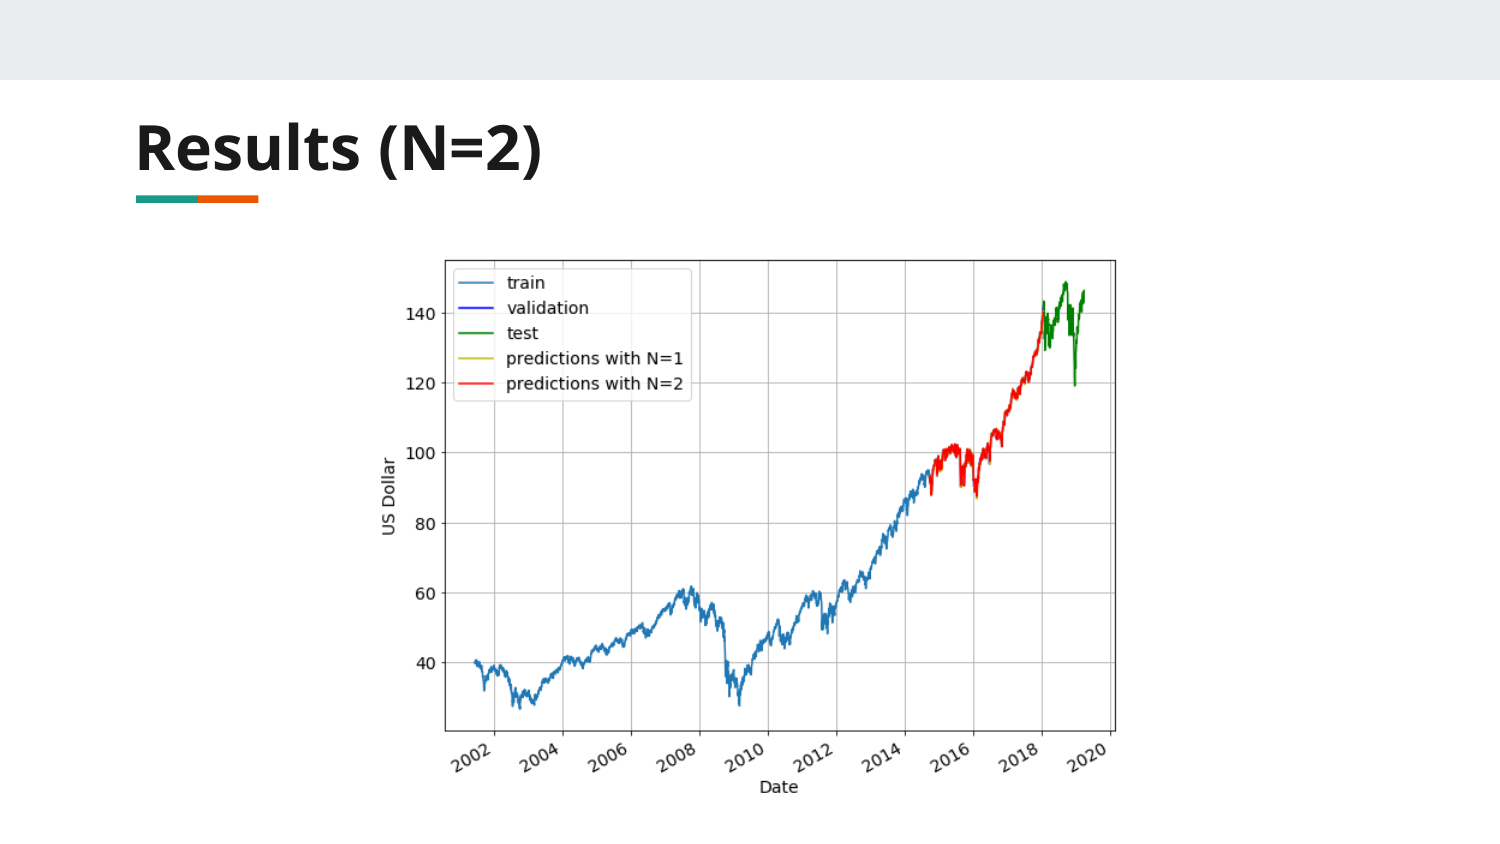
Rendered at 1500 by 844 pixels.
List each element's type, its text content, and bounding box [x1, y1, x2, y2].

picture [374, 248, 1127, 805]
title Results (N=2) [119, 92, 1381, 181]
